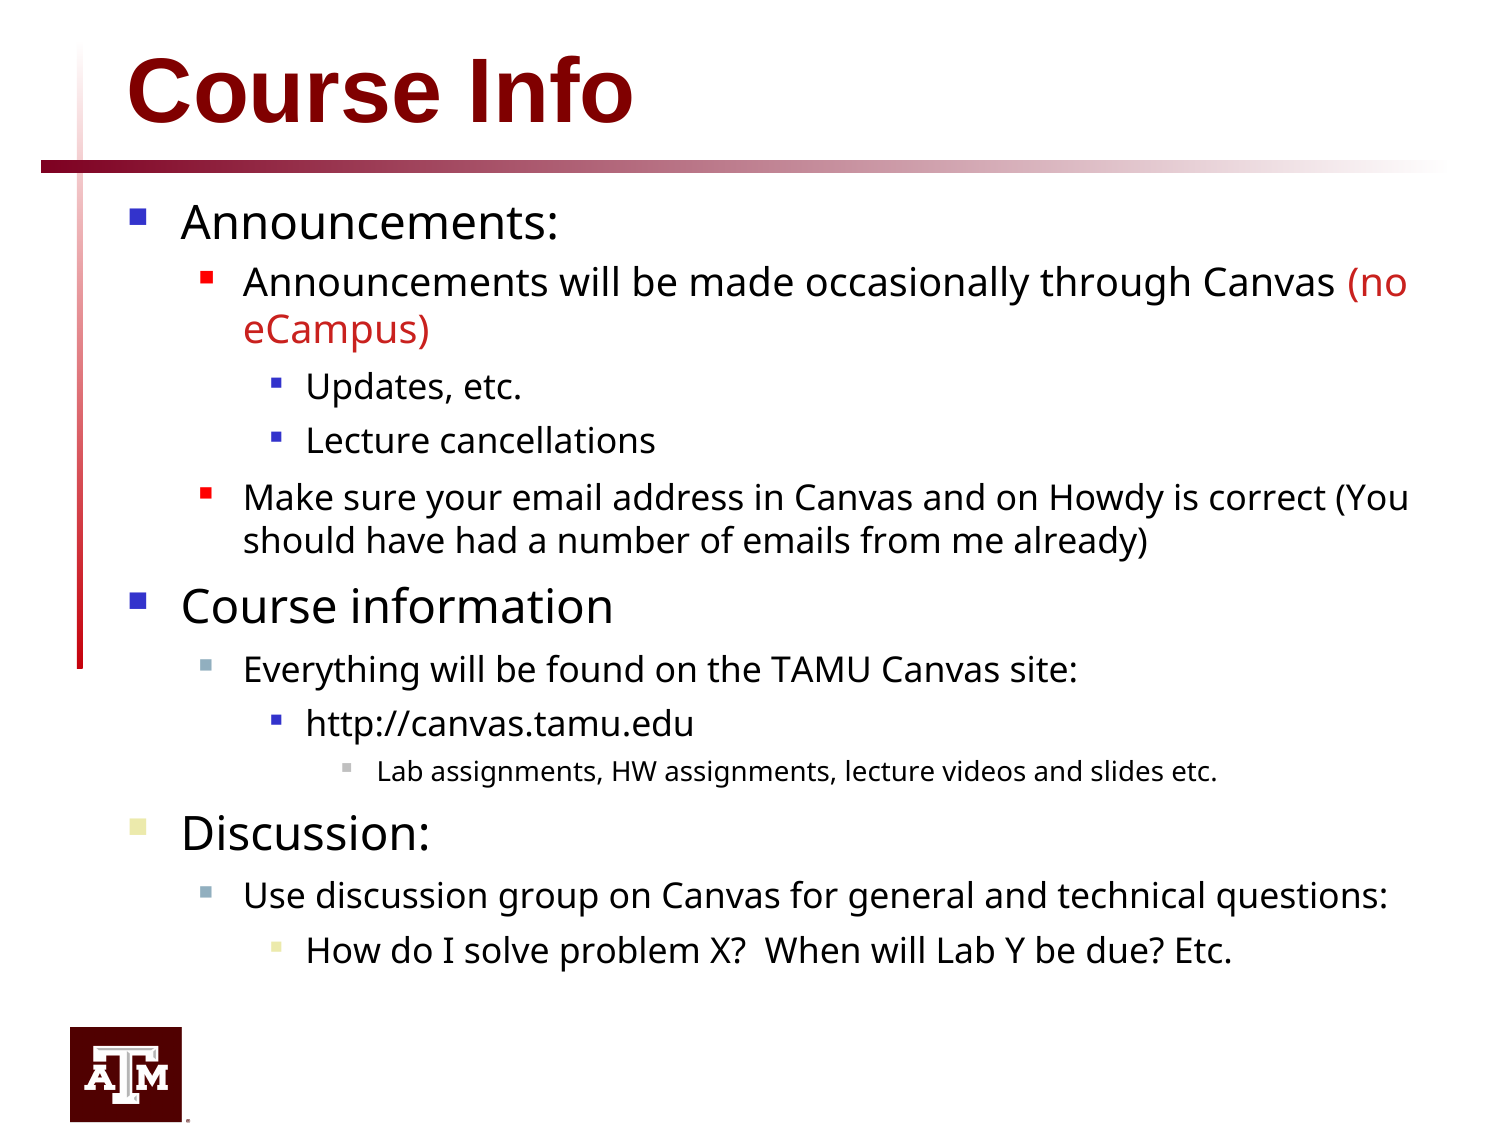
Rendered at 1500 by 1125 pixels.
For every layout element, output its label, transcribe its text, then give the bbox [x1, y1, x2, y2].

title Course Info [112, 15, 1468, 149]
list Announcements: Announcements will be made occasionally through Canvas (no eCampus) Updates, etc. Lecture cancellations Make sure your email address in Canvas and on Howdy is correct (You should have had a number of emails from me already) Course information Everything will be found on the TAMU Canvas site: http://canvas.tamu.edu Lab assignments, HW assignments, lecture videos and slides etc. Discussion: Use discussion group on Canvas for general and technical questions: How do I solve problem X? When will Lab Y be due? Etc. [112, 184, 1469, 991]
picture [60, 1023, 196, 1125]
